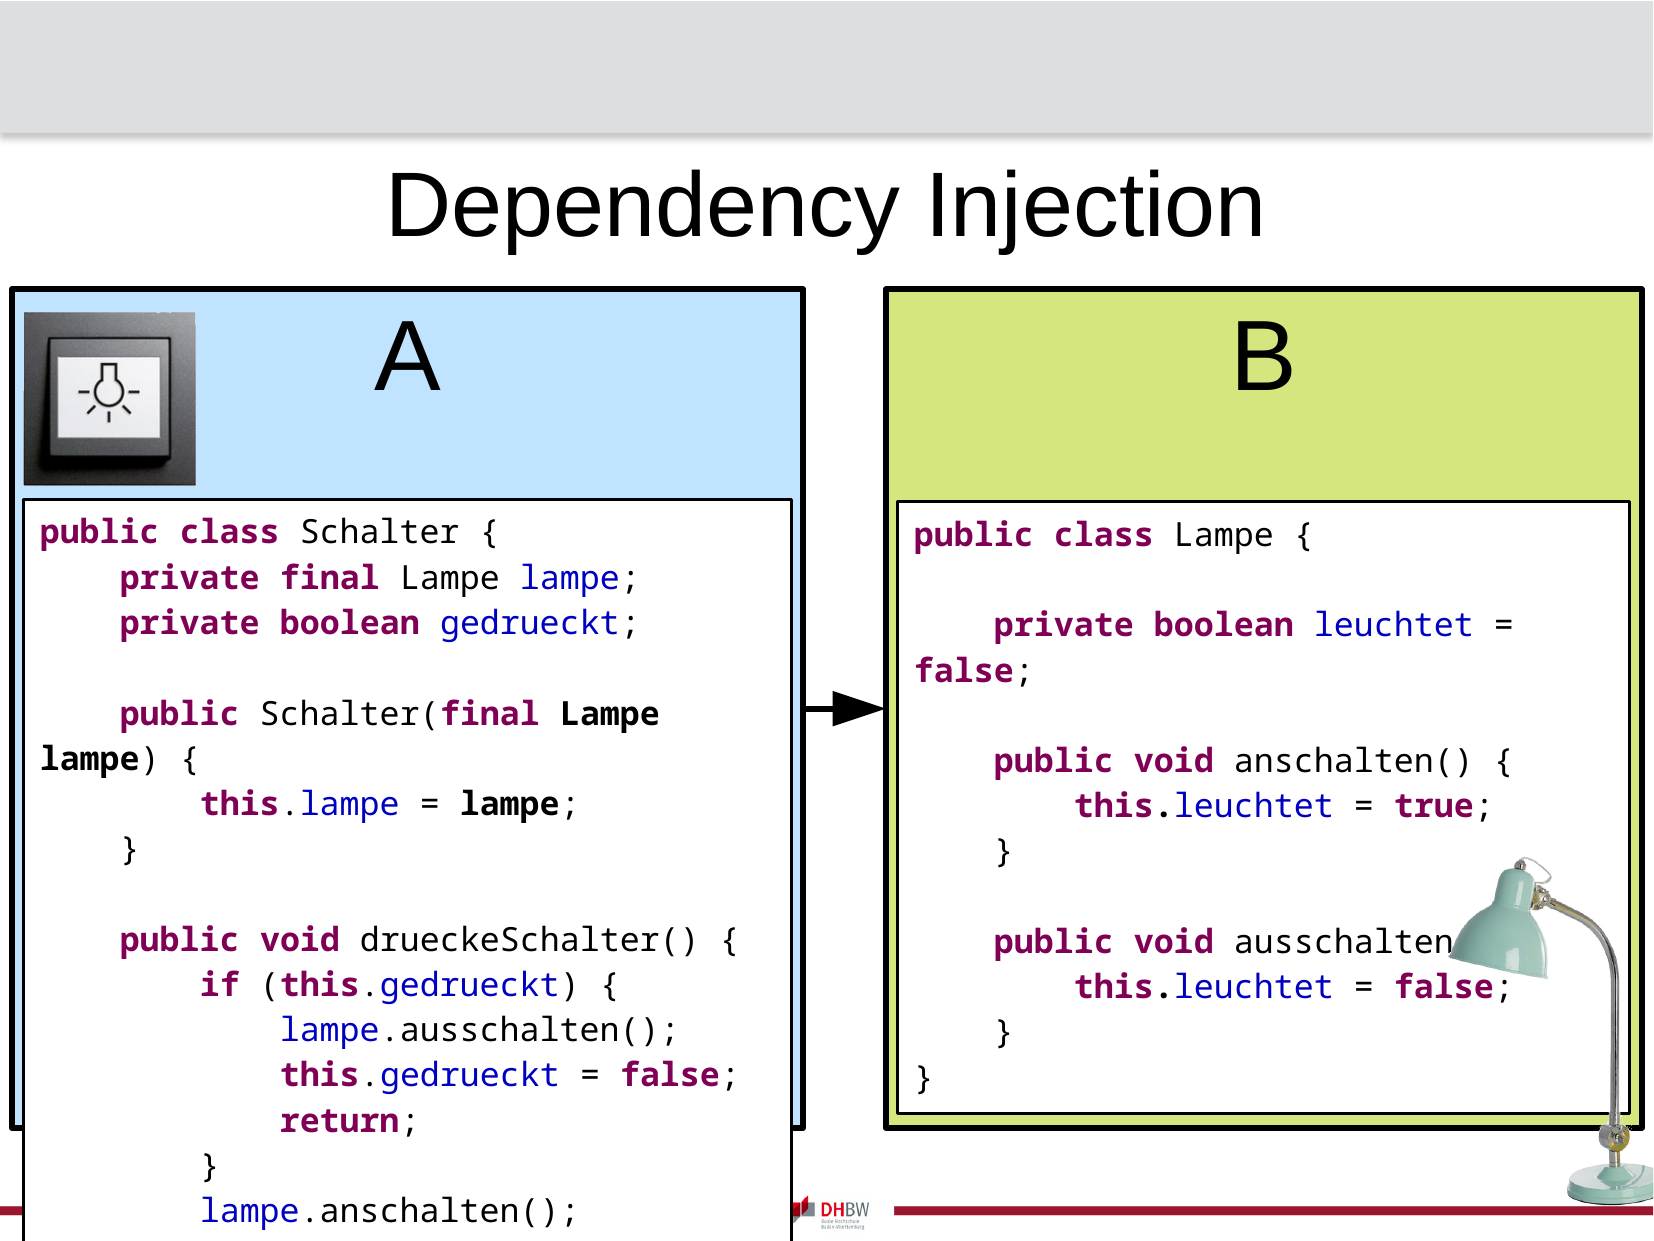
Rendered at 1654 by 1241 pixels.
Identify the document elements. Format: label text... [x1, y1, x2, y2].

text_box public class Schalter { private final Lampe lampe; private boolean gedrueckt; public Schalter(final Lampe lampe) { this.lampe = lampe; } public void drueckeSchalter() { if (this.gedrueckt) { lampe.ausschalten(); this.gedrueckt = false; return; } lampe.anschalten(); this.gedrueckt = true; } } [23, 499, 792, 1116]
text_box A [11, 289, 804, 1128]
picture [23, 312, 196, 486]
text_box B [885, 289, 1642, 1128]
picture [0, 1, 1654, 1237]
title Dependency Injection [82, 147, 1571, 257]
text_box public class Lampe { private boolean leuchtet = false; public void anschalten() { this.leuchtet = true; } public void ausschalten() { this.leuchtet = false; } } [897, 501, 1630, 1114]
